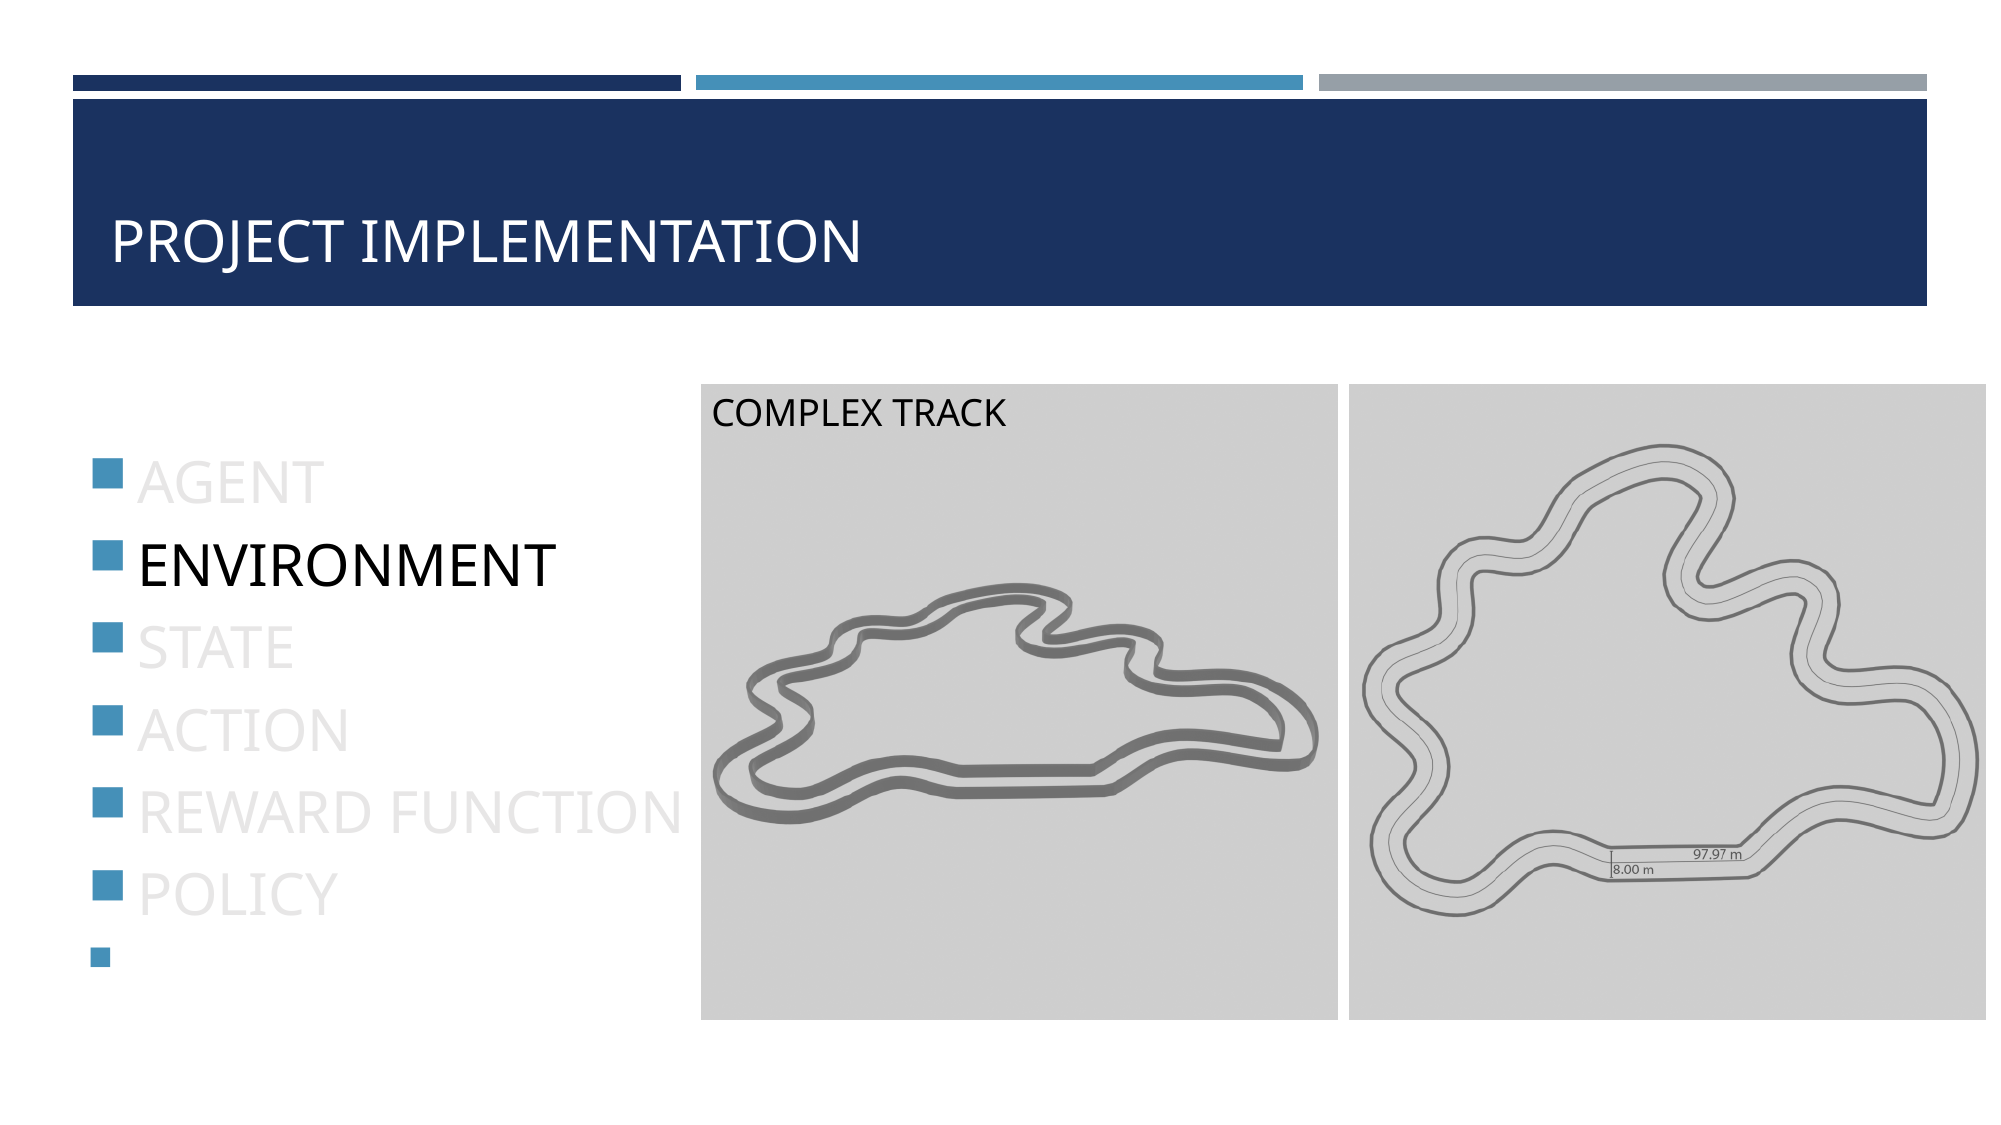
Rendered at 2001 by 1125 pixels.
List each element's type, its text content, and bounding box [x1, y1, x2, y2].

title PROJECT IMPLEMENTATION [95, 119, 1905, 282]
picture [1120, 381, 1988, 1023]
list AGENT ENVIRONMENT STATE ACTION REWARD FUNCTION POLICY [72, 307, 1120, 1124]
text_box COMPLEX TRACK [696, 381, 1053, 442]
